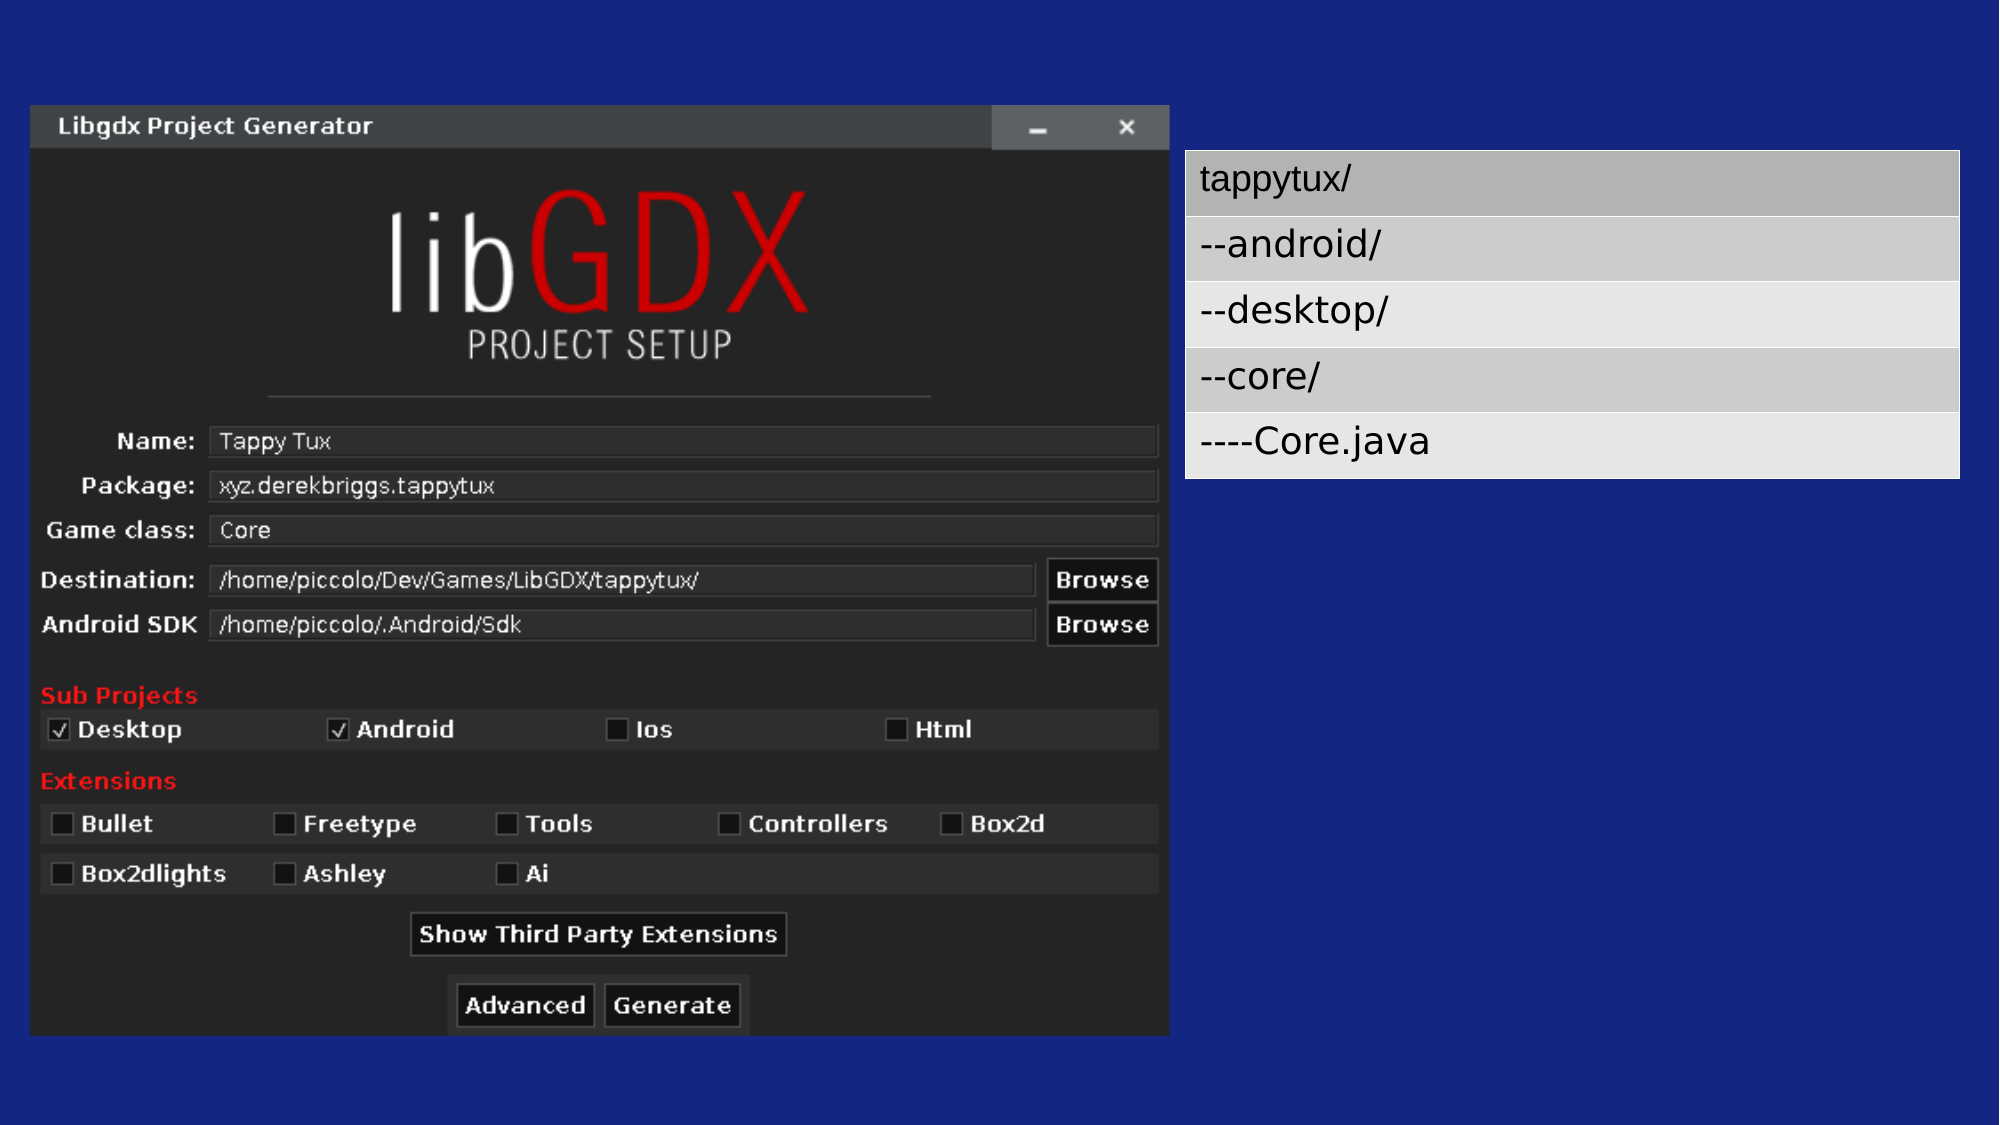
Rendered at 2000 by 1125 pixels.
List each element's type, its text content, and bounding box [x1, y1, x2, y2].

table_cell --core/ [1186, 348, 1959, 412]
table_cell ----Core.java [1186, 413, 1959, 478]
picture [30, 105, 1170, 1036]
table_header tappytux/ [1186, 151, 1959, 216]
table_cell --android/ [1186, 217, 1959, 281]
table_cell --desktop/ [1186, 282, 1959, 347]
